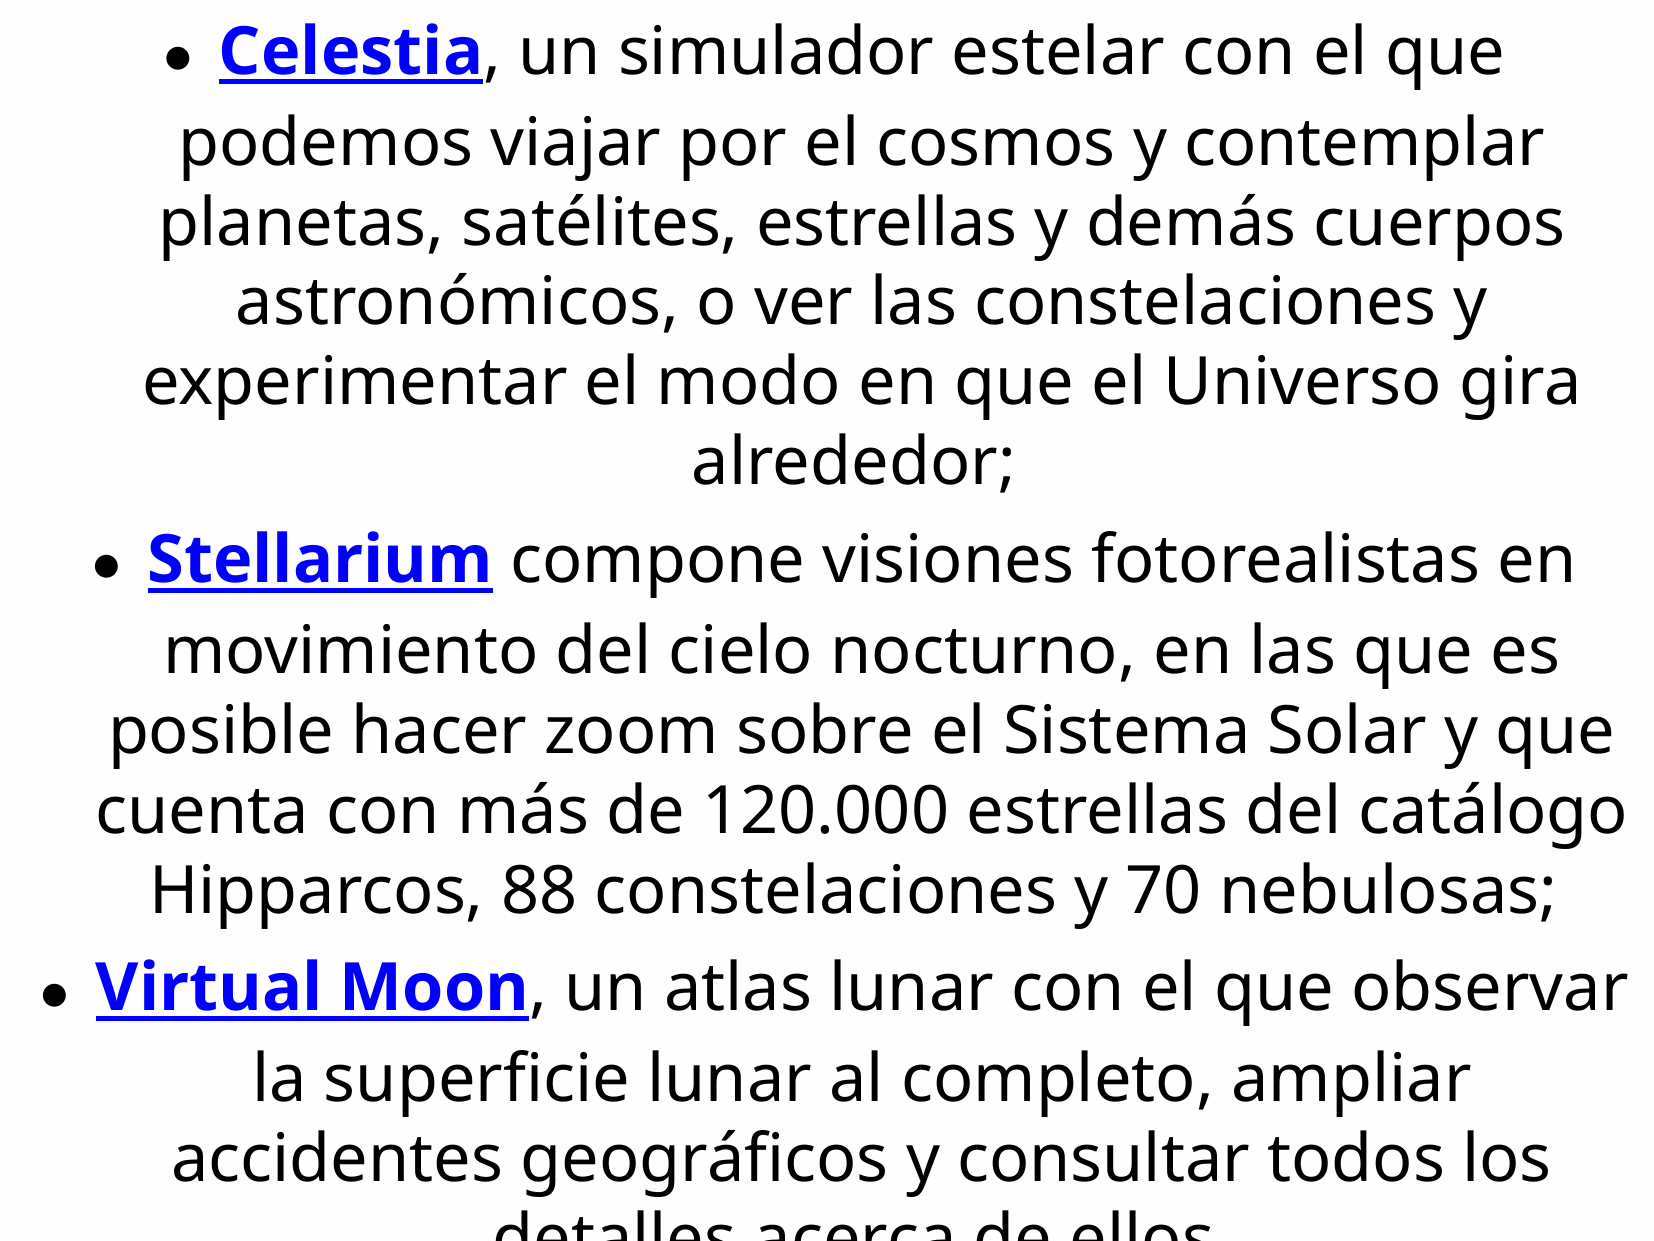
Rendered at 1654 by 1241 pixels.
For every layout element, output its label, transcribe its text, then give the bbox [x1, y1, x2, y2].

list Celestia, un simulador estelar con el que podemos viajar por el cosmos y contemplar planetas, satélites, estrellas y demás cuerpos astronómicos, o ver las constelaciones y experimentar el modo en que el Universo gira alrededor; Stellarium compone visiones fotorealistas en movimiento del cielo nocturno, en las que es posible hacer zoom sobre el Sistema Solar y que cuenta con más de 120.000 estrellas del catálogo Hipparcos, 88 constelaciones y 70 nebulosas; Virtual Moon, un atlas lunar con el que observar la superficie lunar al completo, ampliar accidentes geográficos y consultar todos los detalles acerca de ellos. [15, 0, 1654, 1222]
